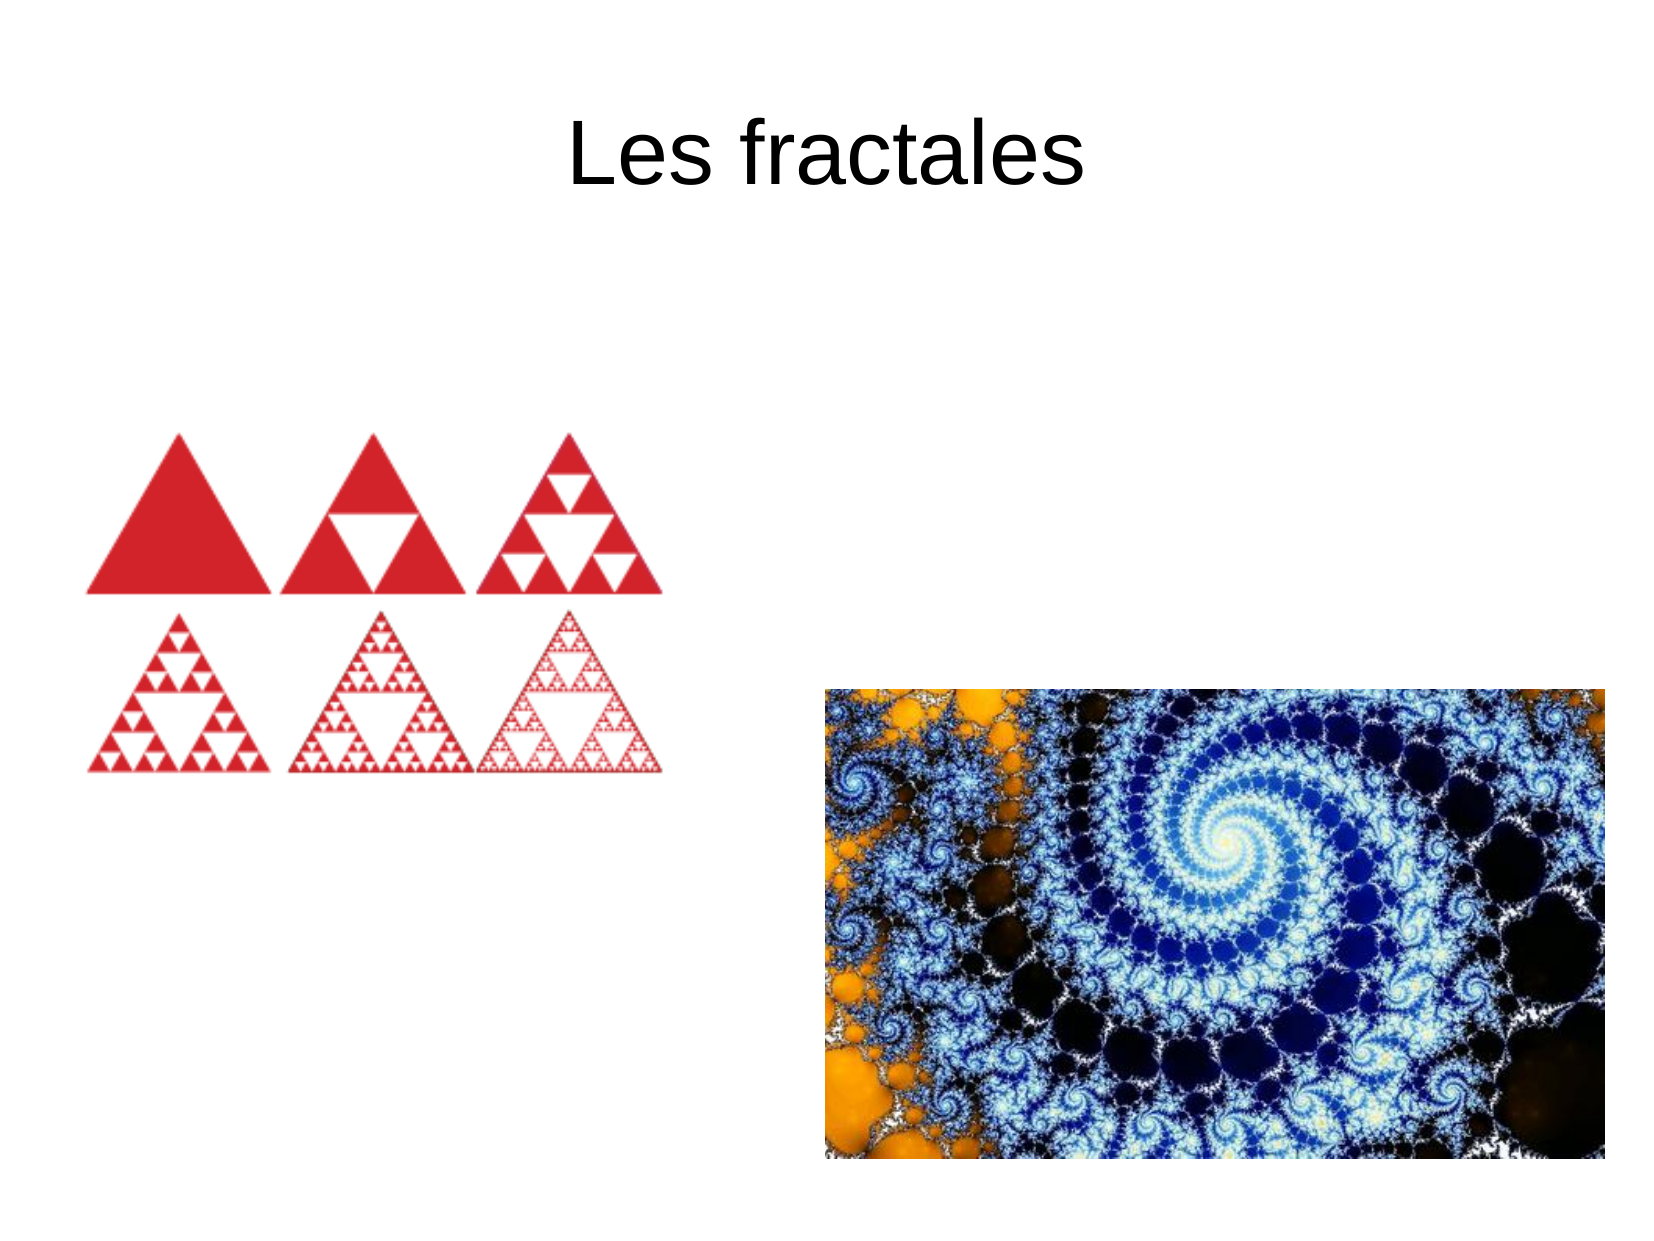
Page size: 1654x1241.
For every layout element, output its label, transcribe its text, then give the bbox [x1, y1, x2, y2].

title Les fractales [82, 49, 1571, 257]
picture [77, 427, 676, 781]
picture [825, 689, 1605, 1159]
